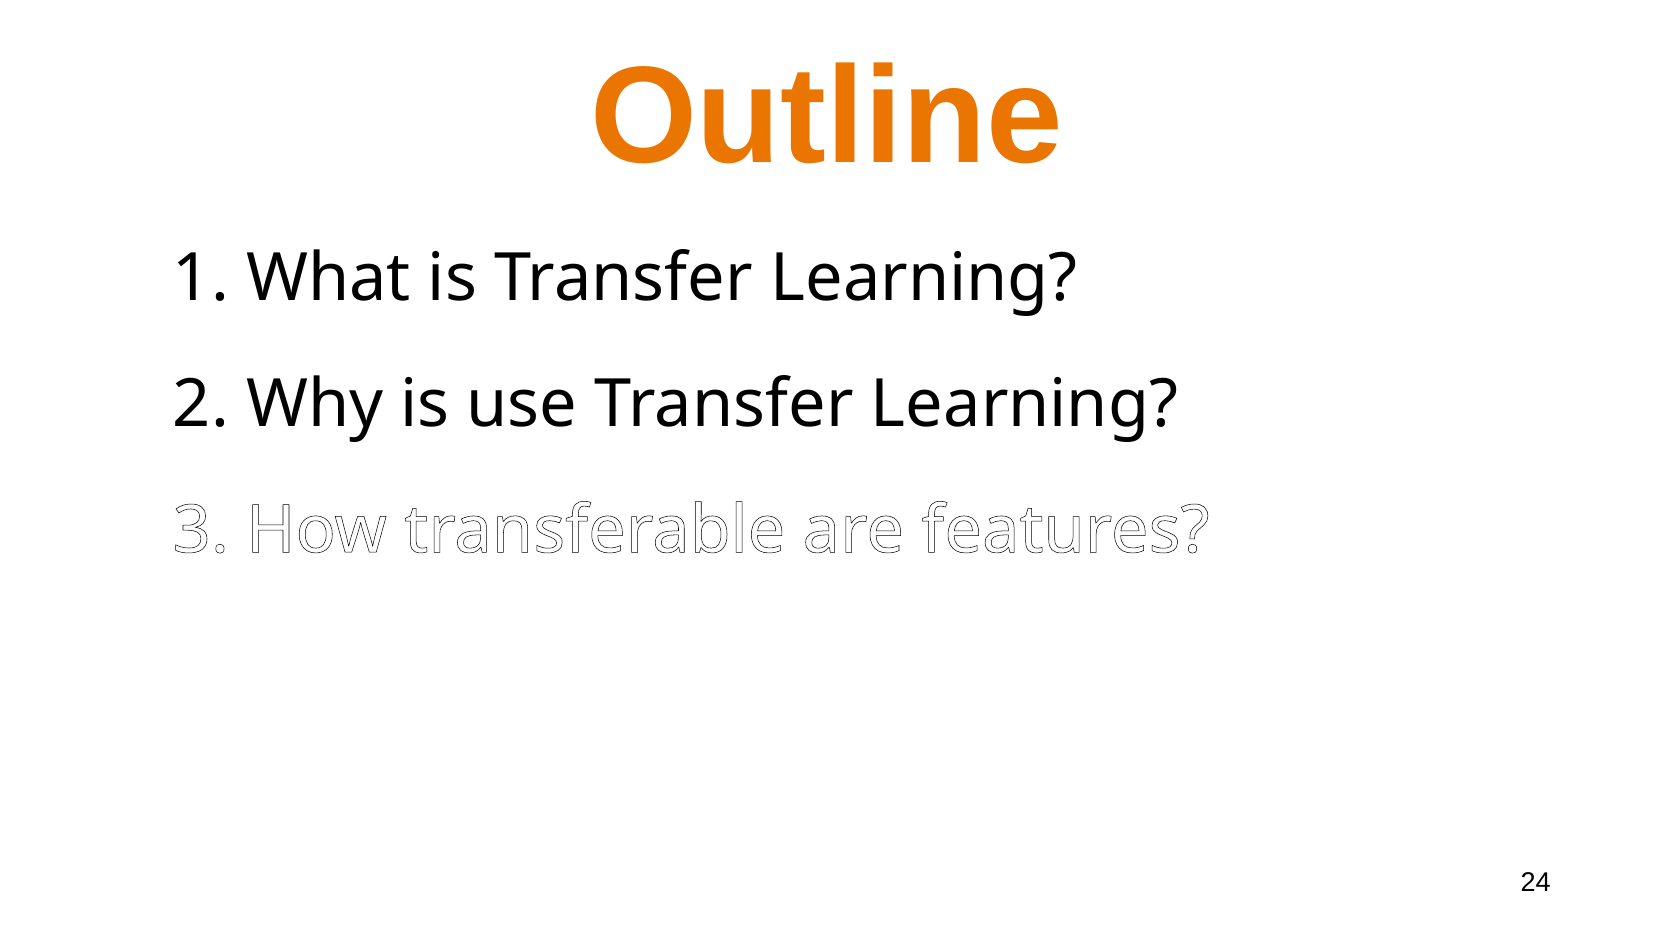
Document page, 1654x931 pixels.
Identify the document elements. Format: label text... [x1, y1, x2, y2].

list 1. What is Transfer Learning? 2. Why is use Transfer Learning? 3. How transferable are features? [101, 228, 1591, 871]
title Outline [82, 37, 1571, 193]
